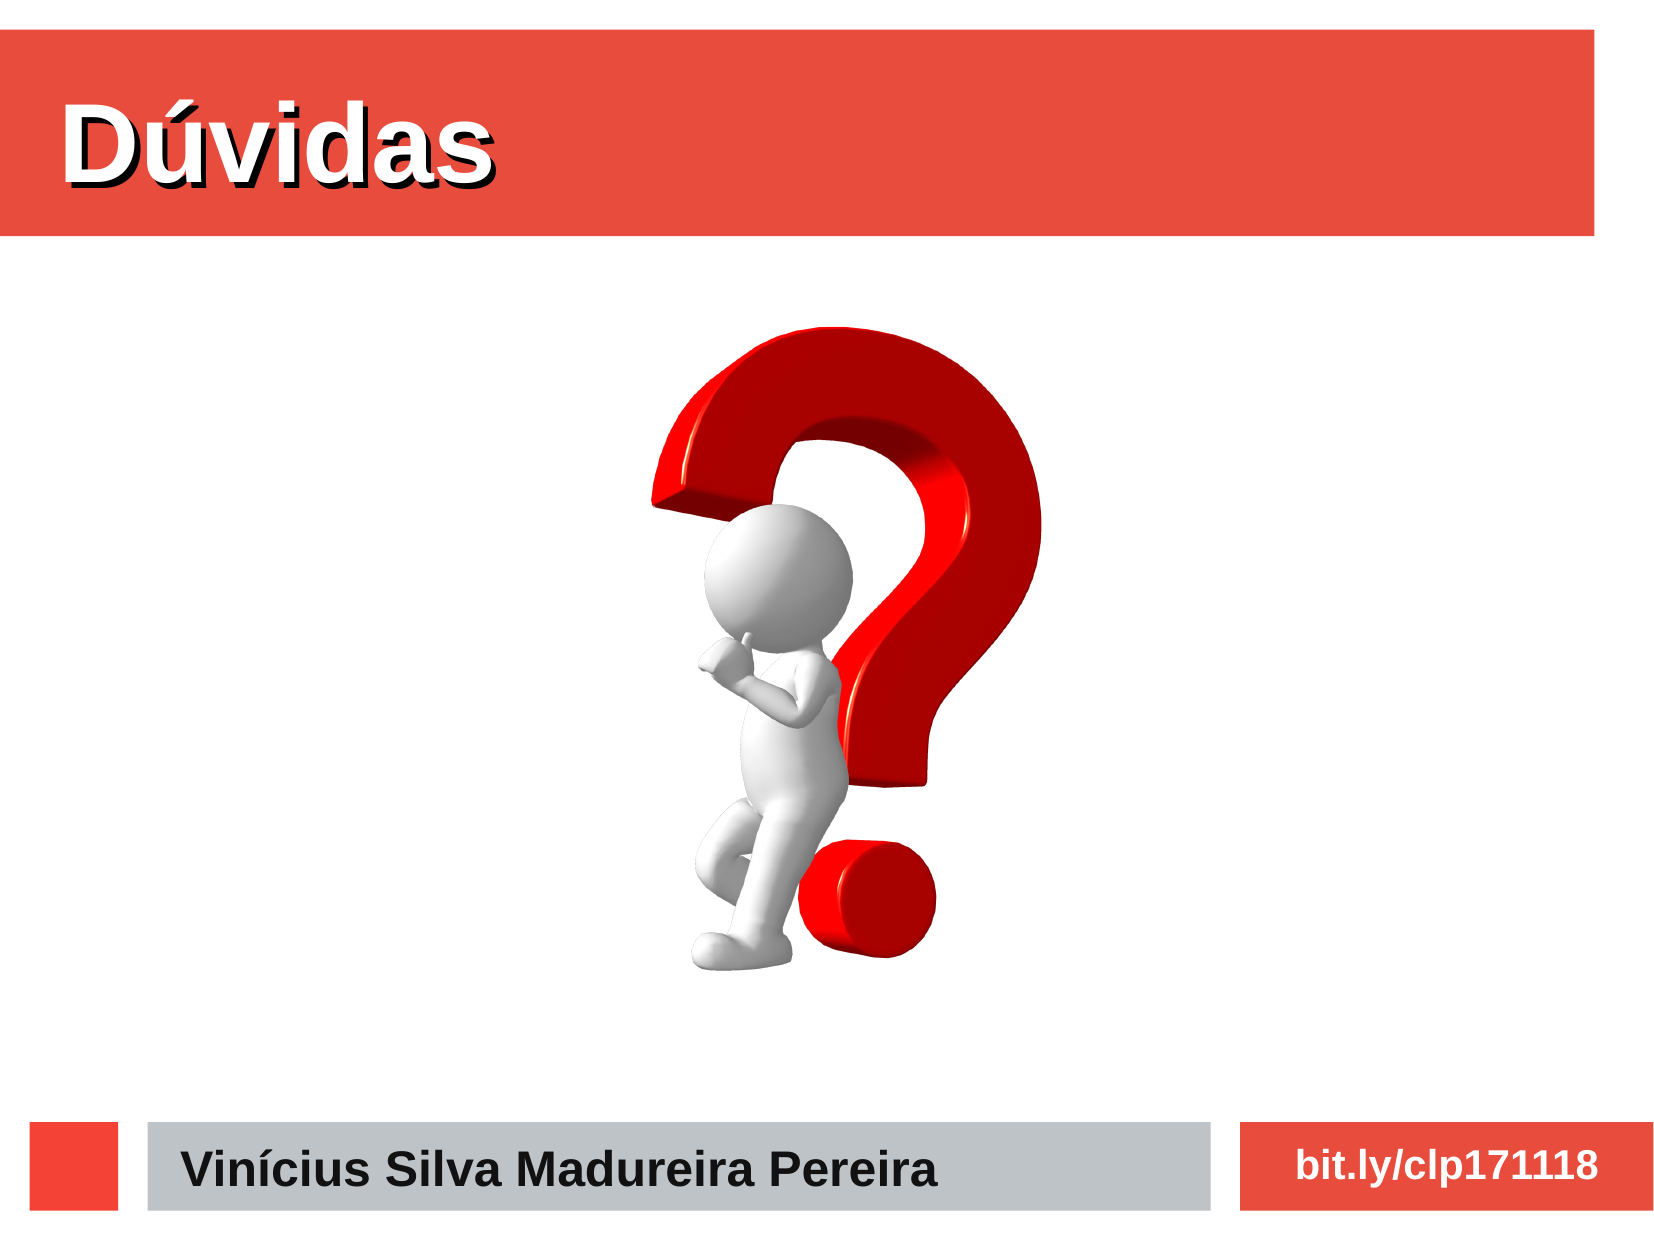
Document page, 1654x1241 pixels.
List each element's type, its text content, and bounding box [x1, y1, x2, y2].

text_box Vinícius Silva Madureira Pereira [165, 1133, 1170, 1205]
text_box bit.ly/clp171118 [1228, 1133, 1654, 1205]
picture [494, 315, 1159, 981]
title Dúvidas [59, 59, 1595, 207]
